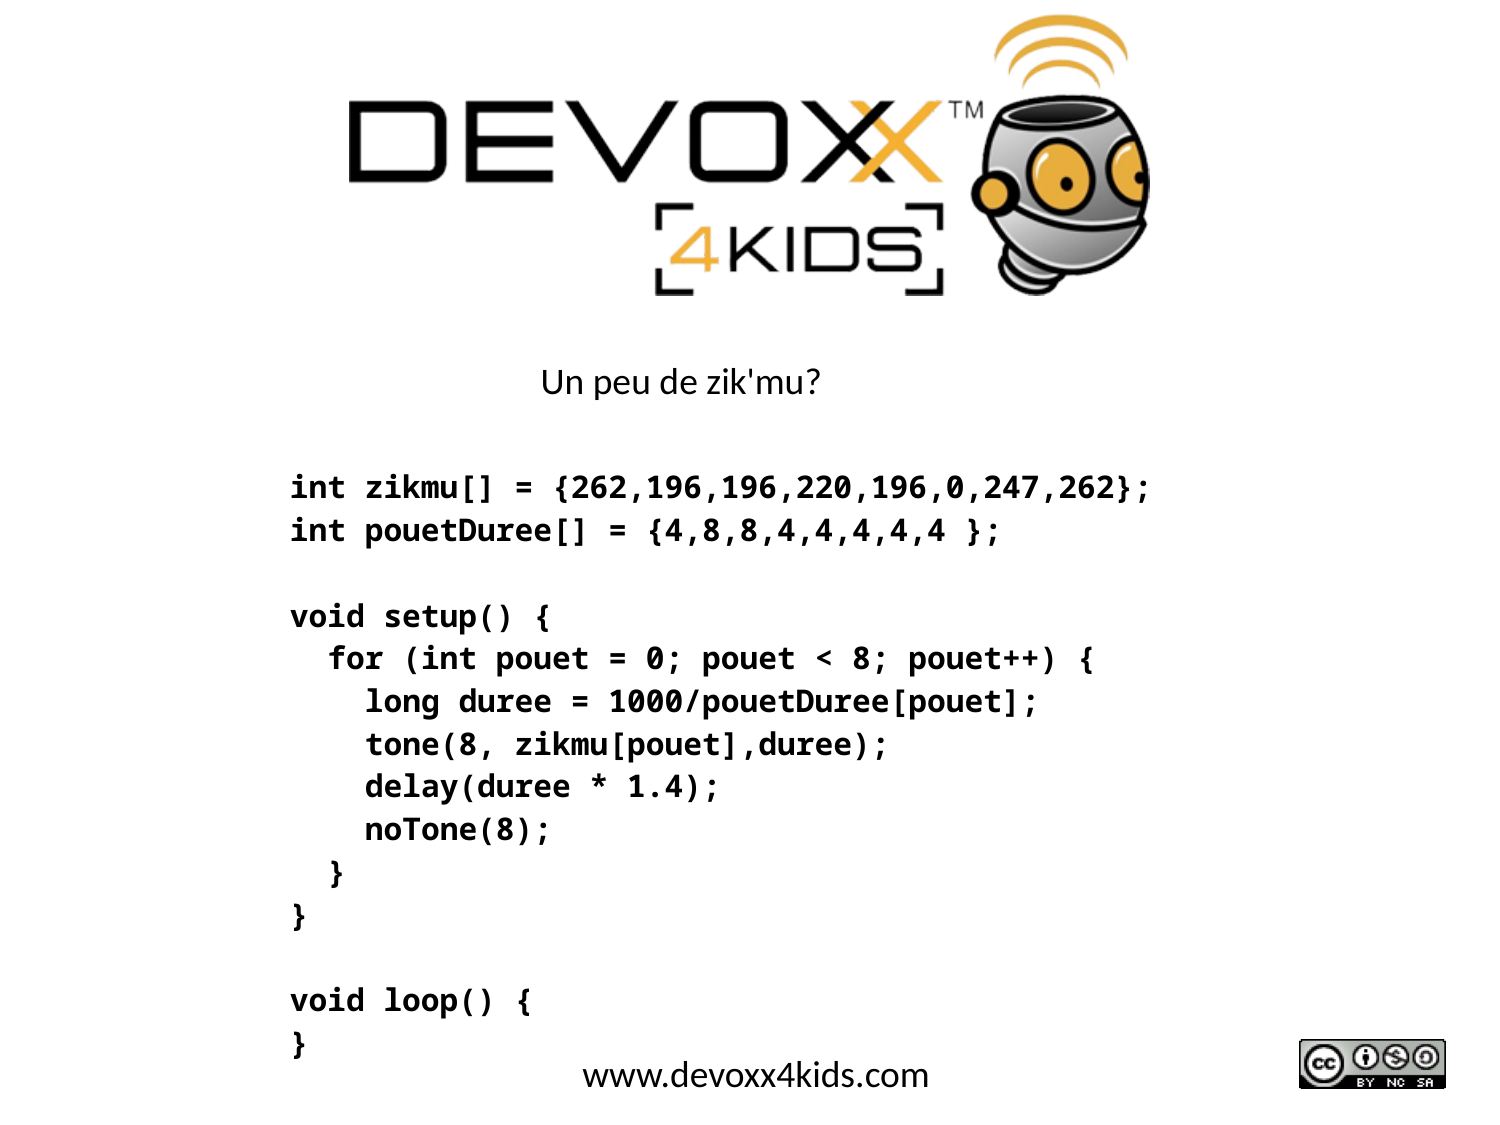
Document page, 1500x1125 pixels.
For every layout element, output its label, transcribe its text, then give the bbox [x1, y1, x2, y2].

title Un peu de zik'mu? [525, 349, 934, 426]
picture [349, 14, 1150, 296]
picture [1299, 1039, 1446, 1089]
text_box int zikmu[] = {262,196,196,220,196,0,247,262}; int pouetDuree[] = {4,8,8,4,4,4,4,4 }; void setup() { for (int pouet = 0; pouet < 8; pouet++) { long duree = 1000/pouetDuree[pouet]; tone(8, zikmu[pouet],duree); delay(duree * 1.4); noTone(8); } } void loop() { } [275, 457, 1205, 966]
